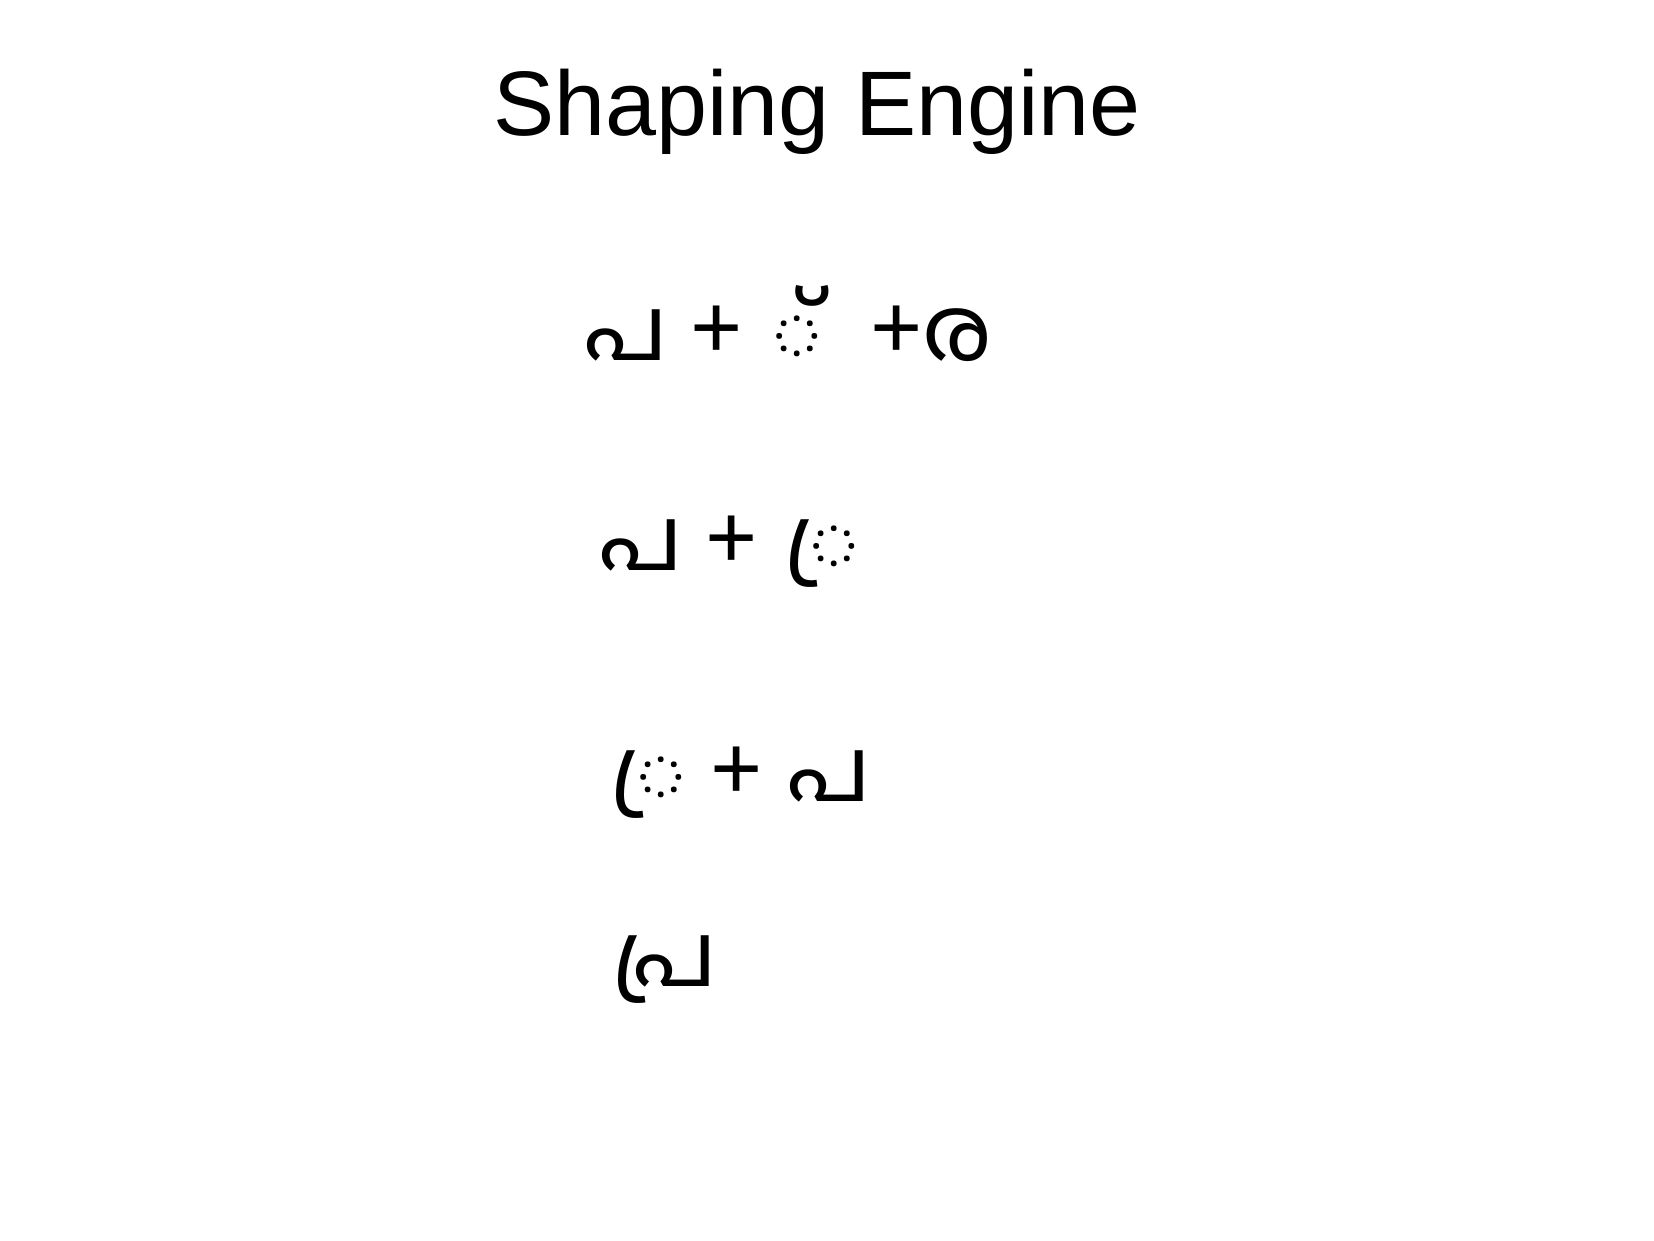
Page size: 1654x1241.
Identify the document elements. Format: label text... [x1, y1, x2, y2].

text_box Shaping Engine [150, 45, 1486, 181]
text_box പ്ര [600, 896, 886, 1179]
text_box പ + ്ര [585, 465, 1126, 646]
text_box ്ര + പ [570, 696, 1111, 877]
text_box പ + ് +ര [570, 255, 1171, 424]
